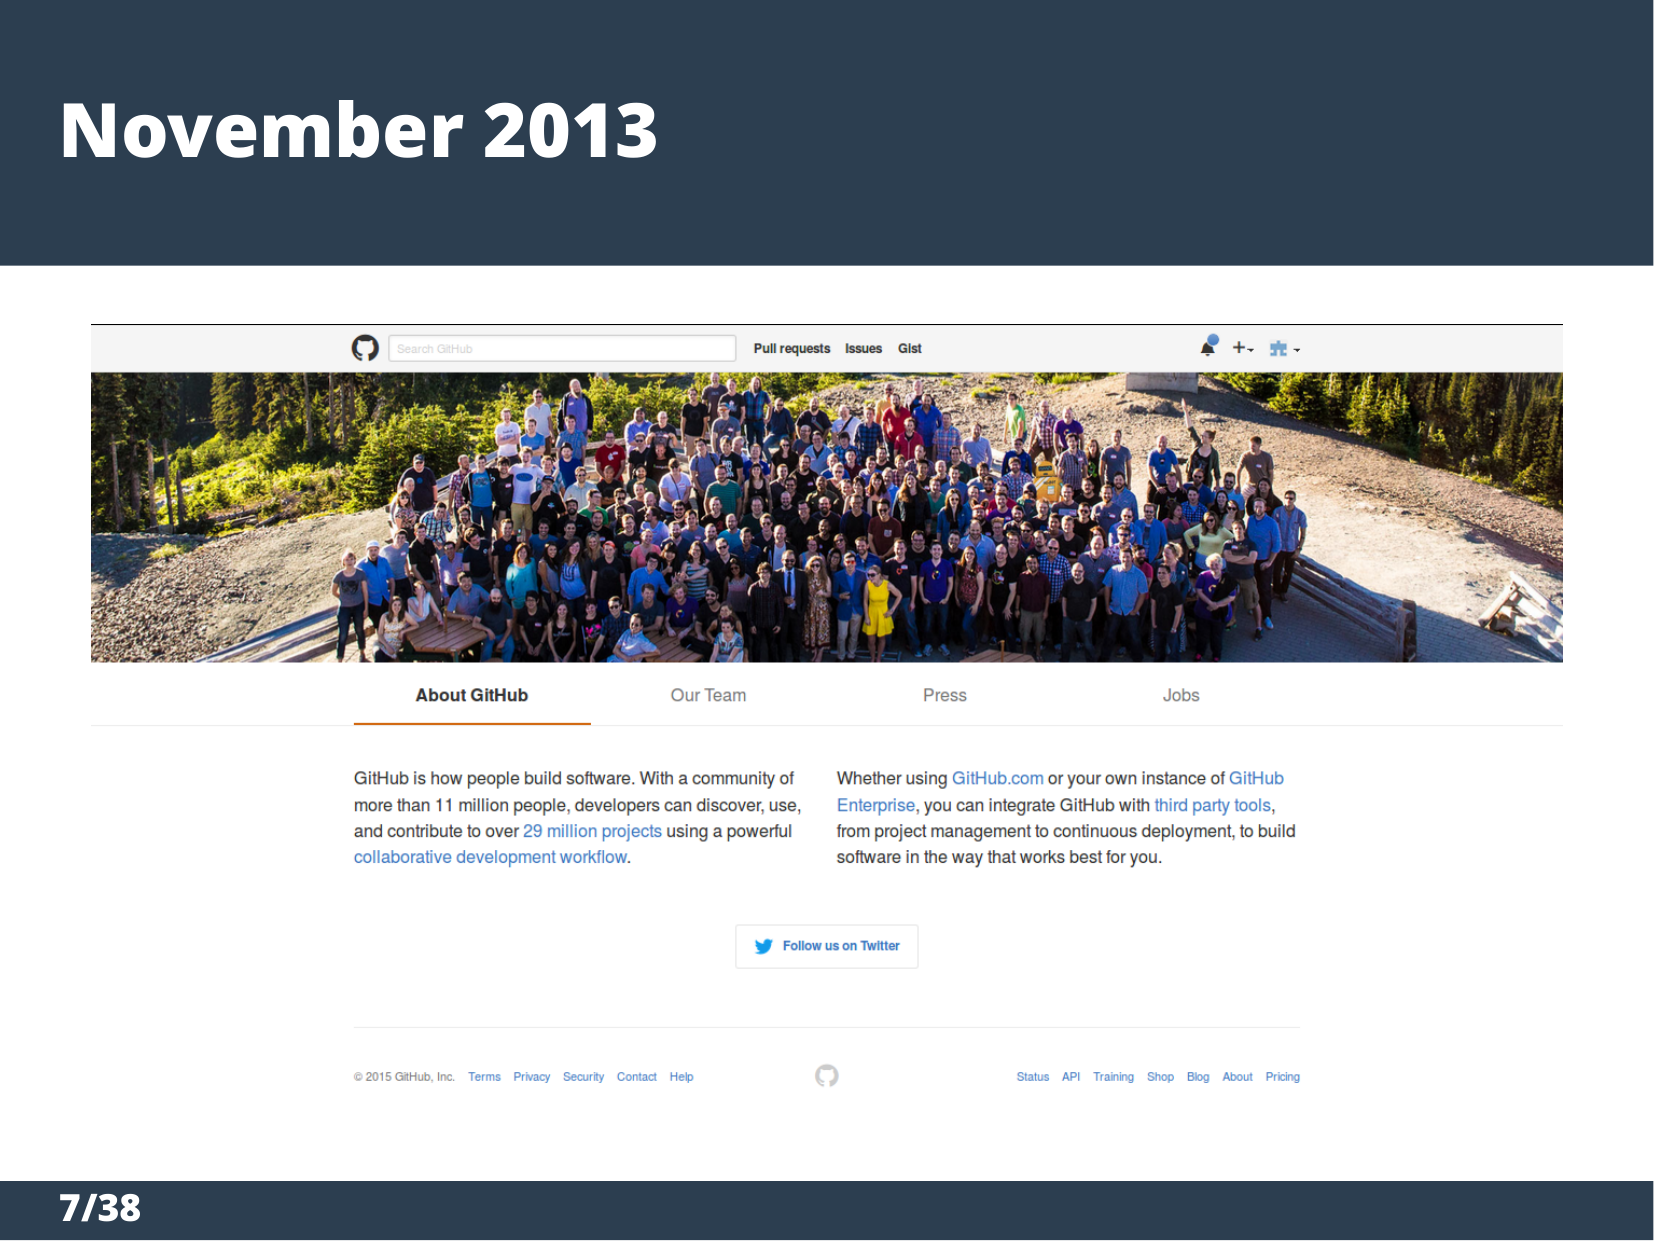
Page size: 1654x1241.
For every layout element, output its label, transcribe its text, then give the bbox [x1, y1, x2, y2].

picture [91, 324, 1563, 1152]
title November 2013 [59, 49, 1595, 207]
